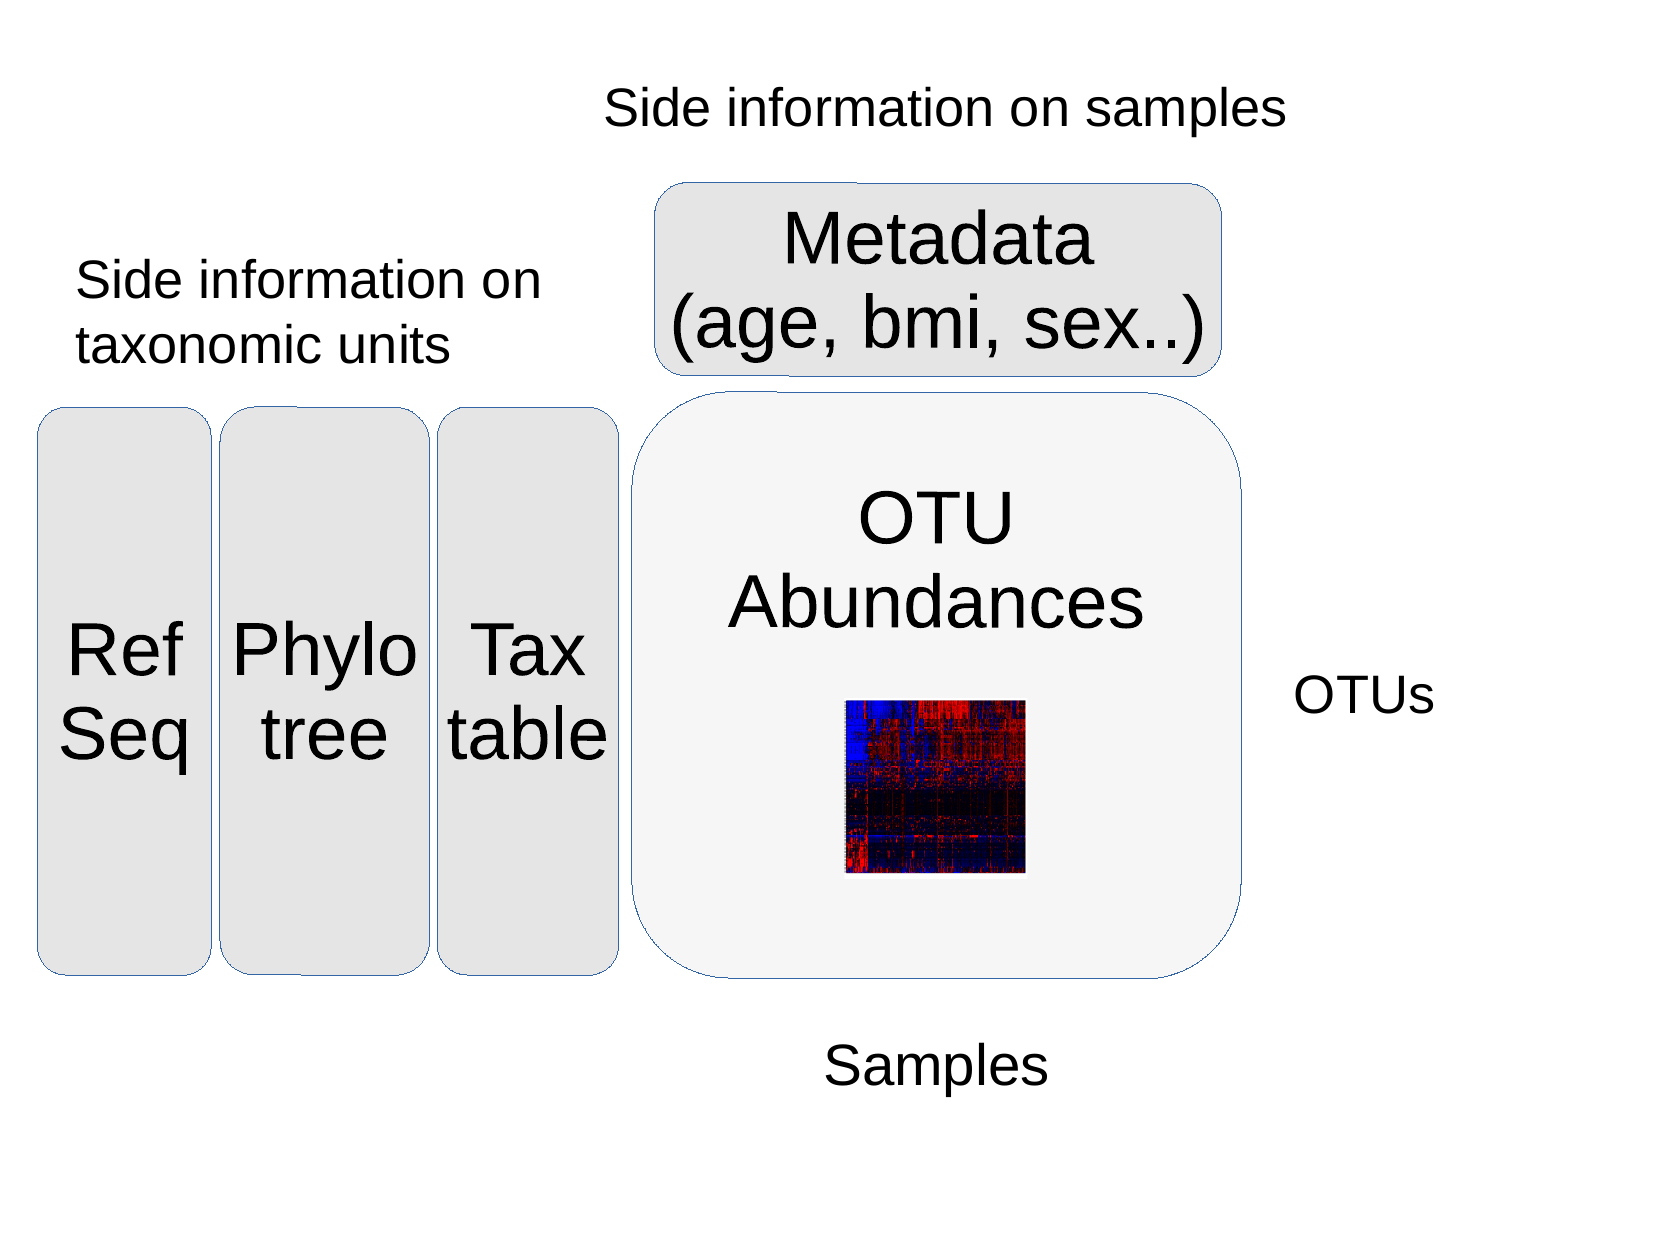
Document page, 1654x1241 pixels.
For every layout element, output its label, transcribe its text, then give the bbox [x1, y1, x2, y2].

text_box Side information on samples [589, 65, 1303, 145]
text_box OTU Abundances [631, 391, 1242, 979]
text_box Tax table [437, 407, 619, 976]
text_box Ref Seq [37, 407, 212, 976]
text_box Side information on taxonomic units [61, 237, 604, 382]
text_box Metadata (age, bmi, sex..) [654, 182, 1222, 377]
text_box Samples [810, 1020, 1109, 1105]
text_box OTUs [1280, 653, 1450, 732]
text_box Phylo tree [219, 406, 430, 976]
picture [844, 698, 1028, 879]
